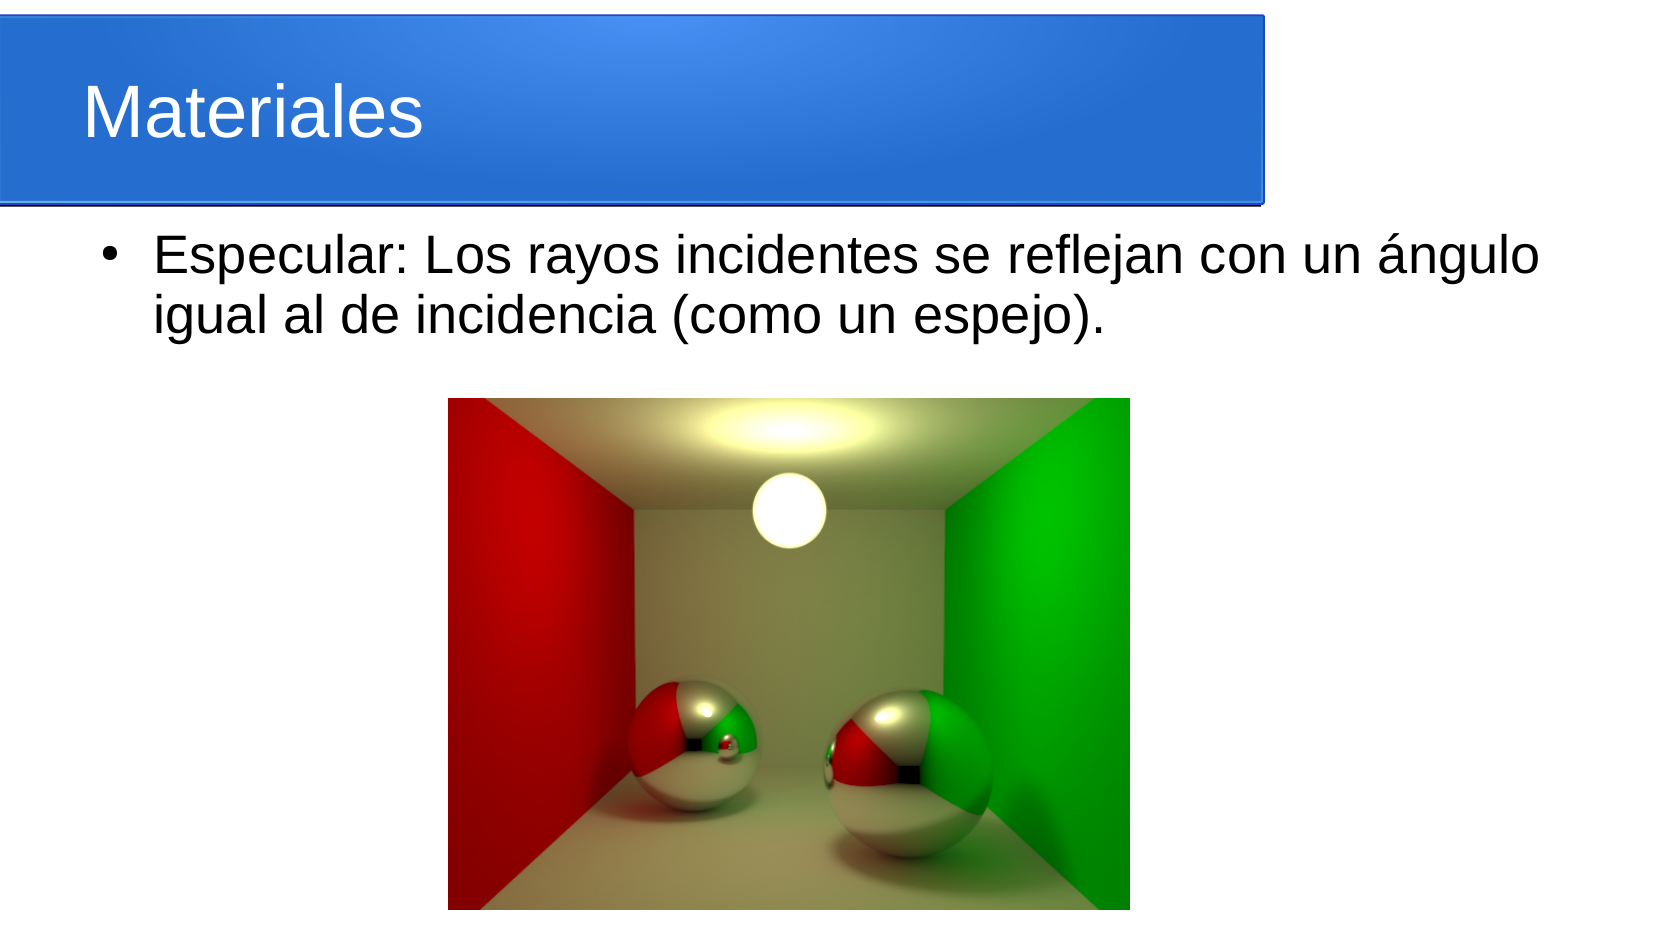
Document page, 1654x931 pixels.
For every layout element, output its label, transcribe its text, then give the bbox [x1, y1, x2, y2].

picture [448, 398, 1130, 910]
title Materiales [82, 35, 1235, 189]
list Especular: Los rayos incidentes se reflejan con un ángulo igual al de incidencia (como un espejo). [82, 224, 1571, 764]
